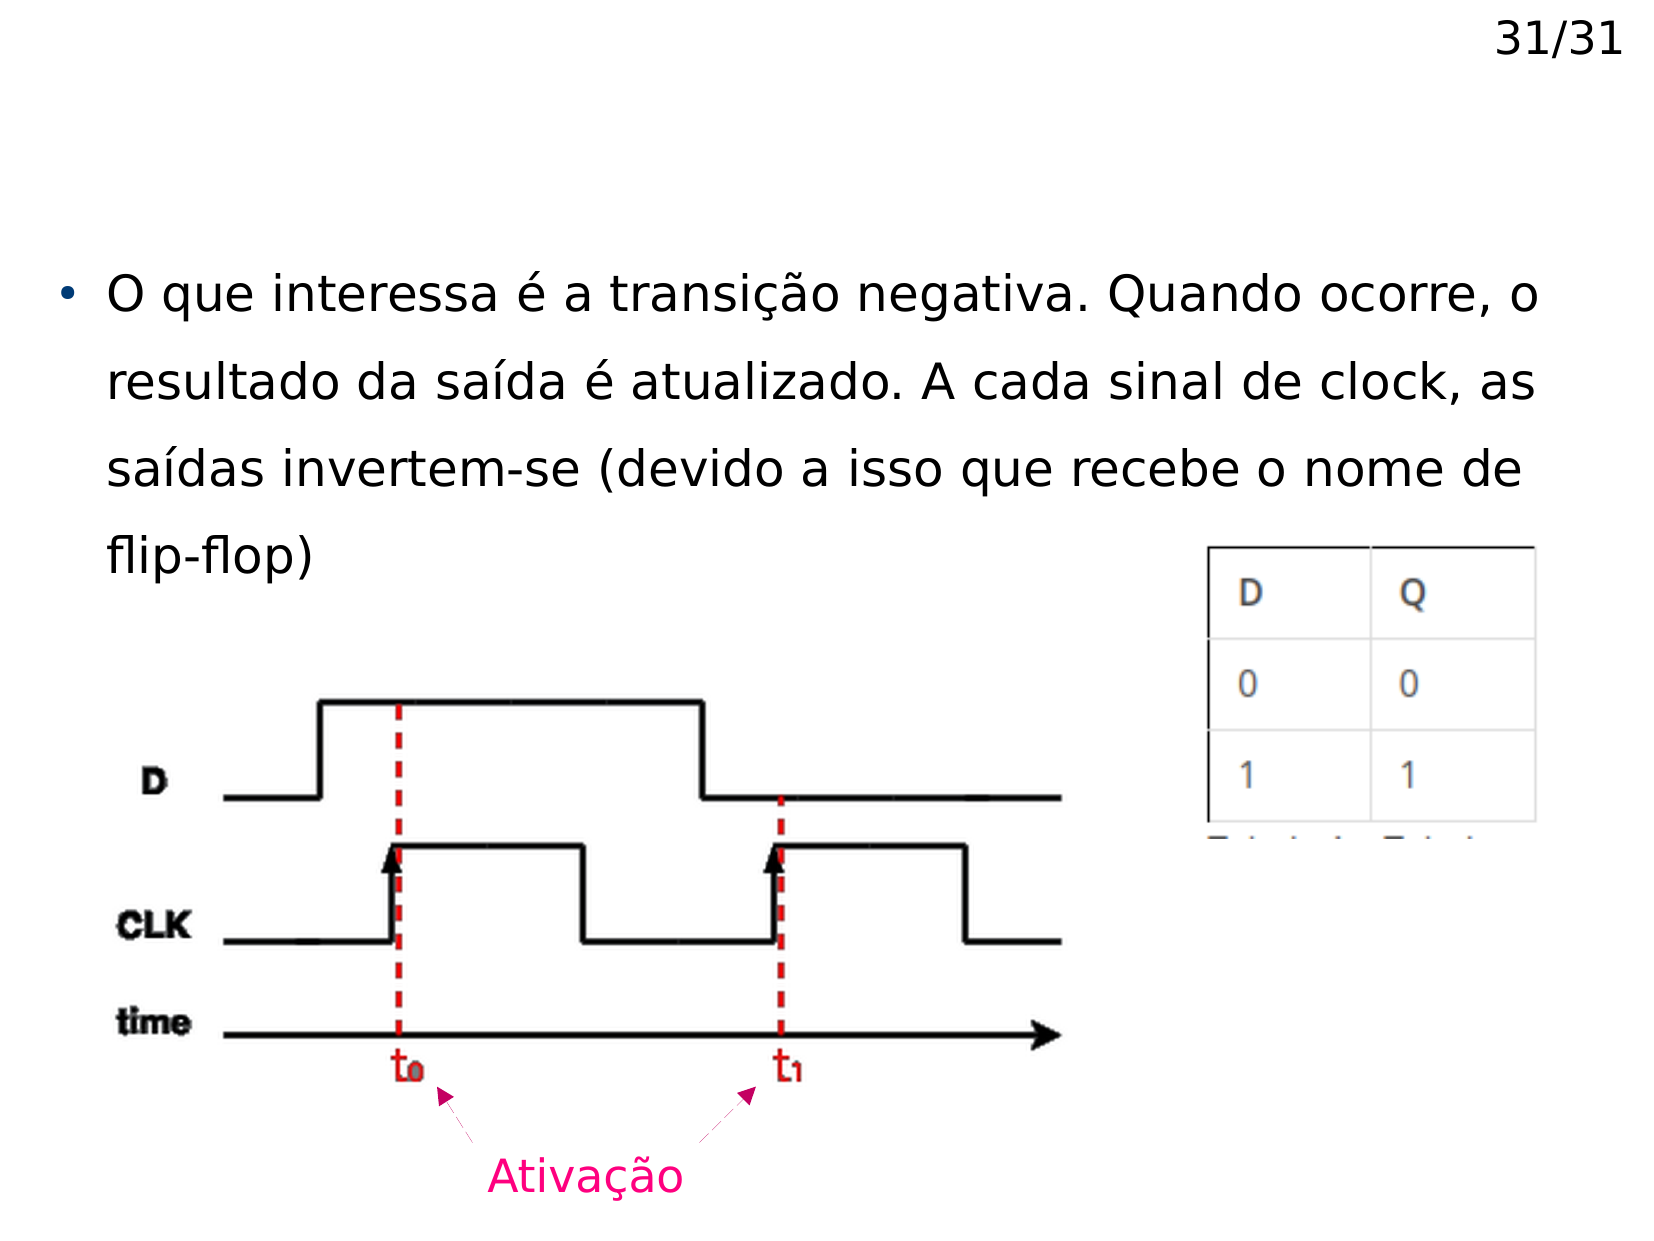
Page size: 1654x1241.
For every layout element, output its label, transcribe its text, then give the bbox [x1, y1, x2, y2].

picture [82, 673, 1087, 1087]
picture [1192, 531, 1551, 839]
list O que interessa é a transição negativa. Quando ocorre, o resultado da saída é atualizado. A cada sinal de clock, as saídas invertem-se (devido a isso que recebe o nome de flip-flop) [59, 236, 1625, 1211]
text_box Ativação [472, 1142, 700, 1211]
